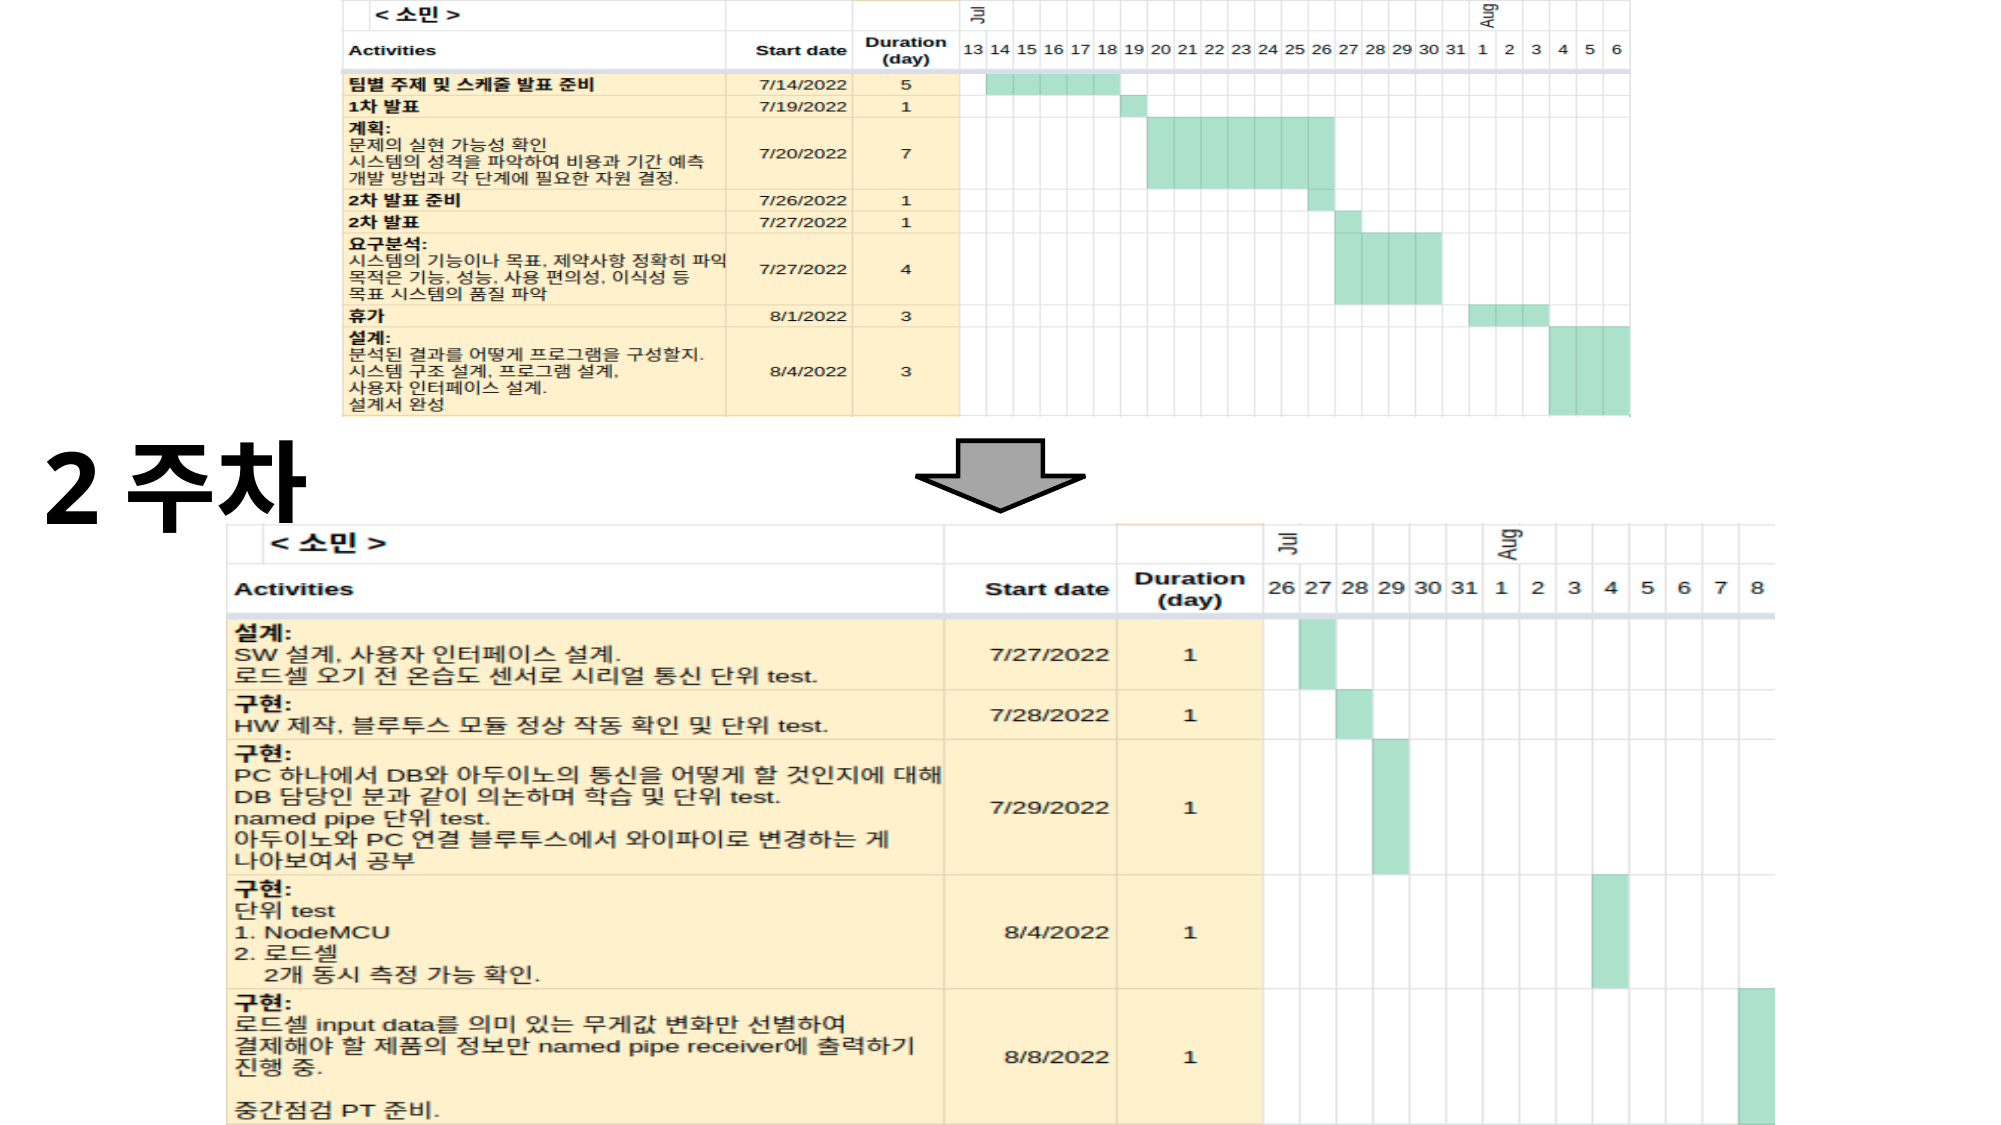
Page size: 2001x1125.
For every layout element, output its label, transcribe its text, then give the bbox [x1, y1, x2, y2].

text_box 2주차 [28, 417, 354, 554]
text_box [915, 440, 1086, 512]
picture [341, 0, 1631, 417]
picture [226, 523, 1775, 1125]
